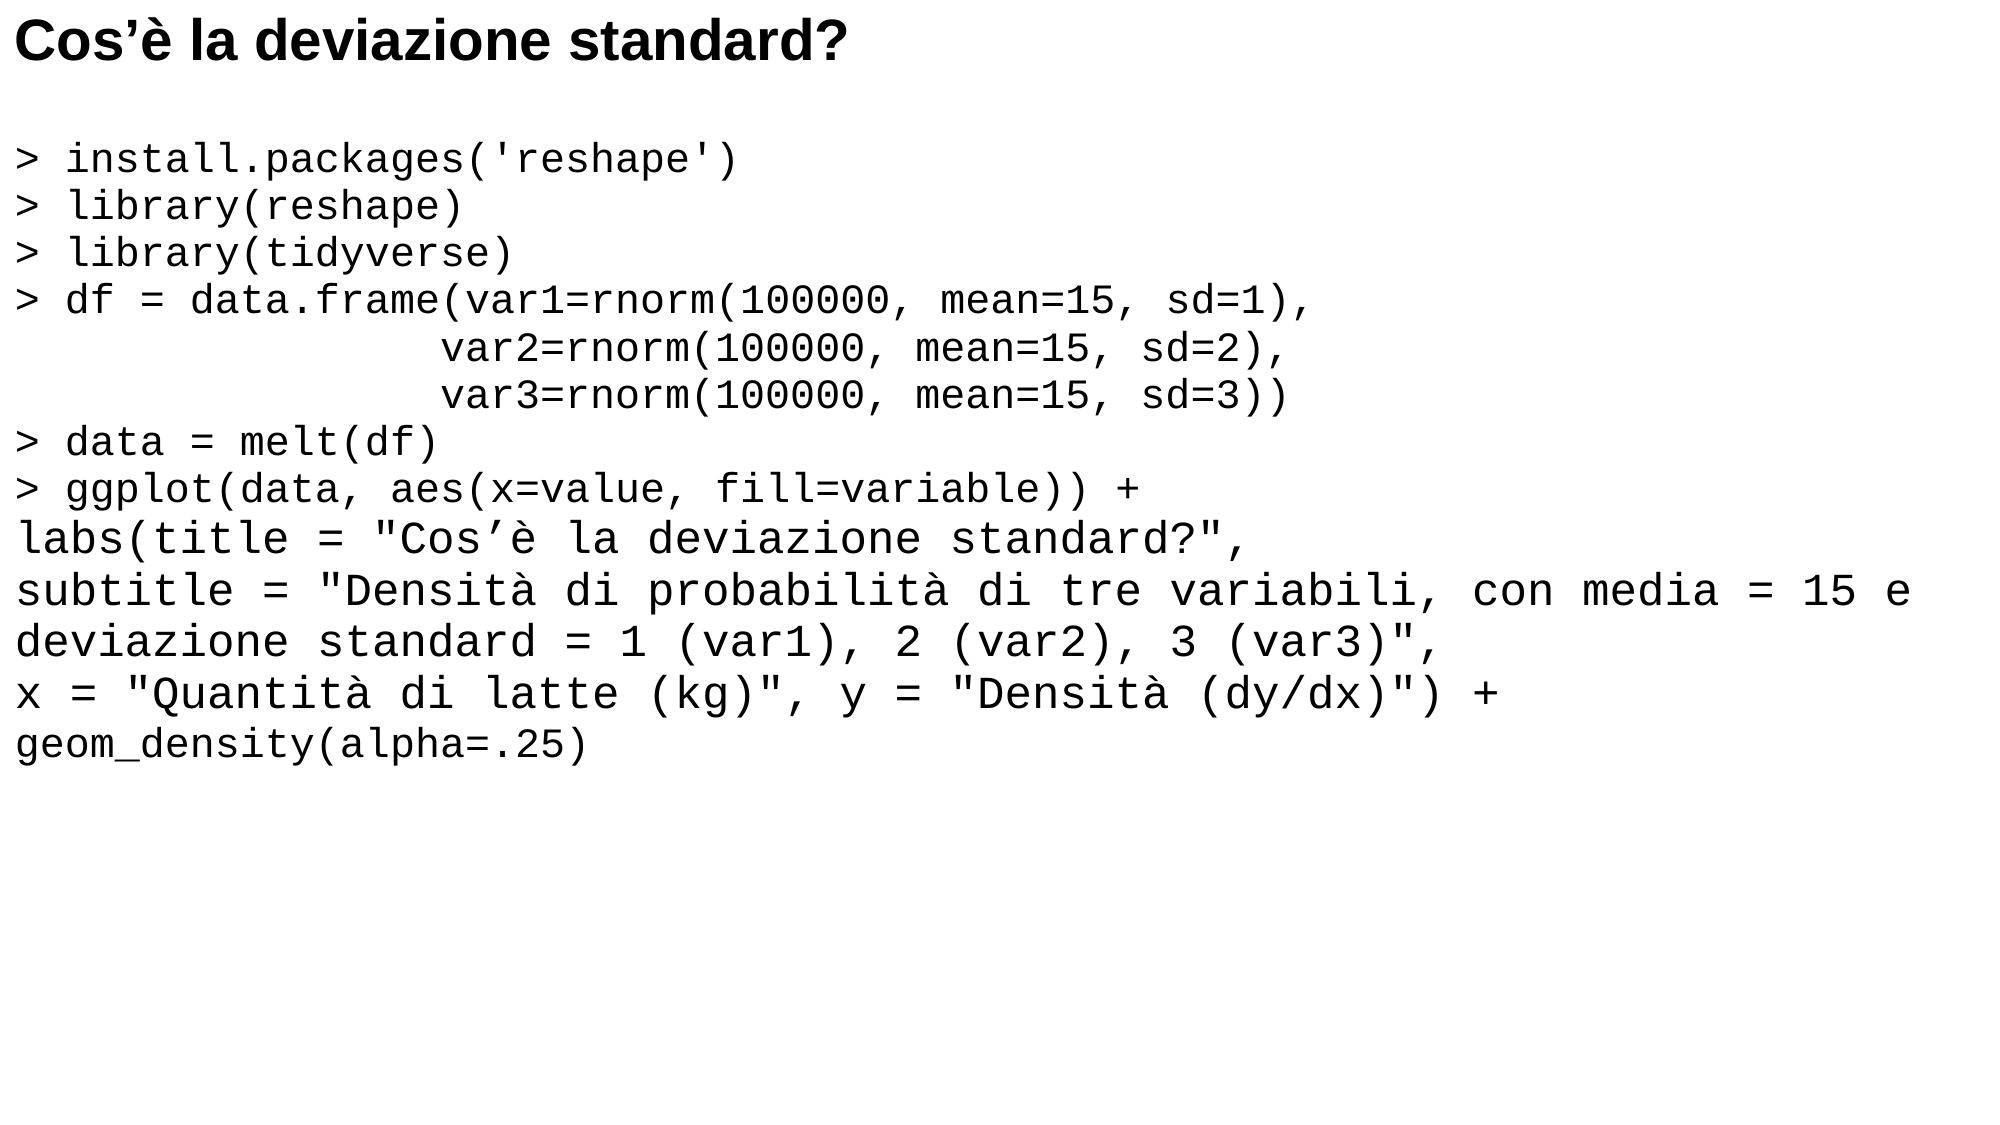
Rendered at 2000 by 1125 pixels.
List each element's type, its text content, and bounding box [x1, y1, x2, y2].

text_box Cos’è la deviazione standard? > install.packages('reshape') > library(reshape) > library(tidyverse) > df = data.frame(var1=rnorm(100000, mean=15, sd=1), var2=rnorm(100000, mean=15, sd=2), var3=rnorm(100000, mean=15, sd=3)) > data = melt(df) > ggplot(data, aes(x=value, fill=variable)) + labs(title = "Cos’è la deviazione standard?", subtitle = "Densità di probabilità di tre variabili, con media = 15 e deviazione standard = 1 (var1), 2 (var2), 3 (var3)", x = "Quantità di latte (kg)", y = "Densità (dy/dx)") + geom_density(alpha=.25) [0, 0, 2000, 777]
